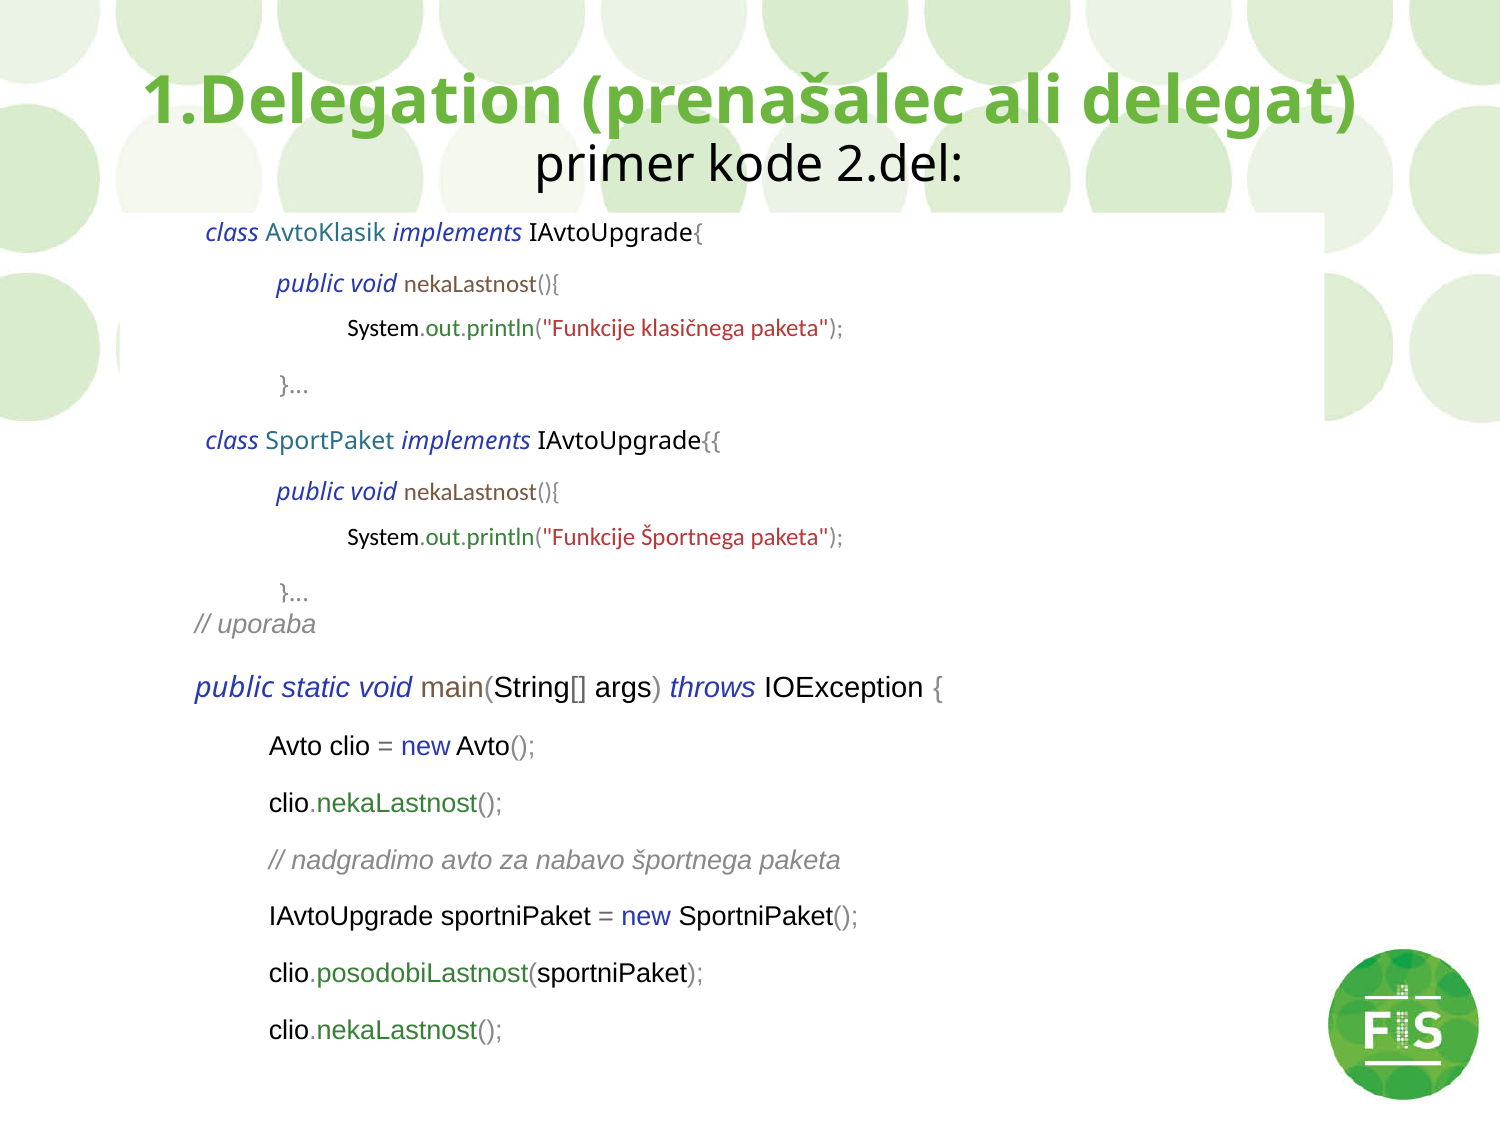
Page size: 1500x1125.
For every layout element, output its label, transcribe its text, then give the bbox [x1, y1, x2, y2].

list class AvtoKlasik implements IAvtoUpgrade{ public void nekaLastnost(){ System.out.println("Funkcije klasičnega paketa"); }... class SportPaket implements IAvtoUpgrade{{ public void nekaLastnost(){ System.out.println("Funkcije Športnega paketa"); }... [119, 212, 1325, 626]
picture [0, 0, 1500, 1125]
text_box // uporaba public static void main(String[] args) throws IOException { Avto clio = new Avto(); clio.nekaLastnost(); // nadgradimo avto za nabavo športnega paketa IAvtoUpgrade sportniPaket = new SportniPaket(); clio.posodobiLastnost(sportniPaket); clio.nekaLastnost(); [106, 602, 1300, 1108]
title 1.Delegation (prenašalec ali delegat) primer kode 2.del: [75, 59, 1425, 233]
